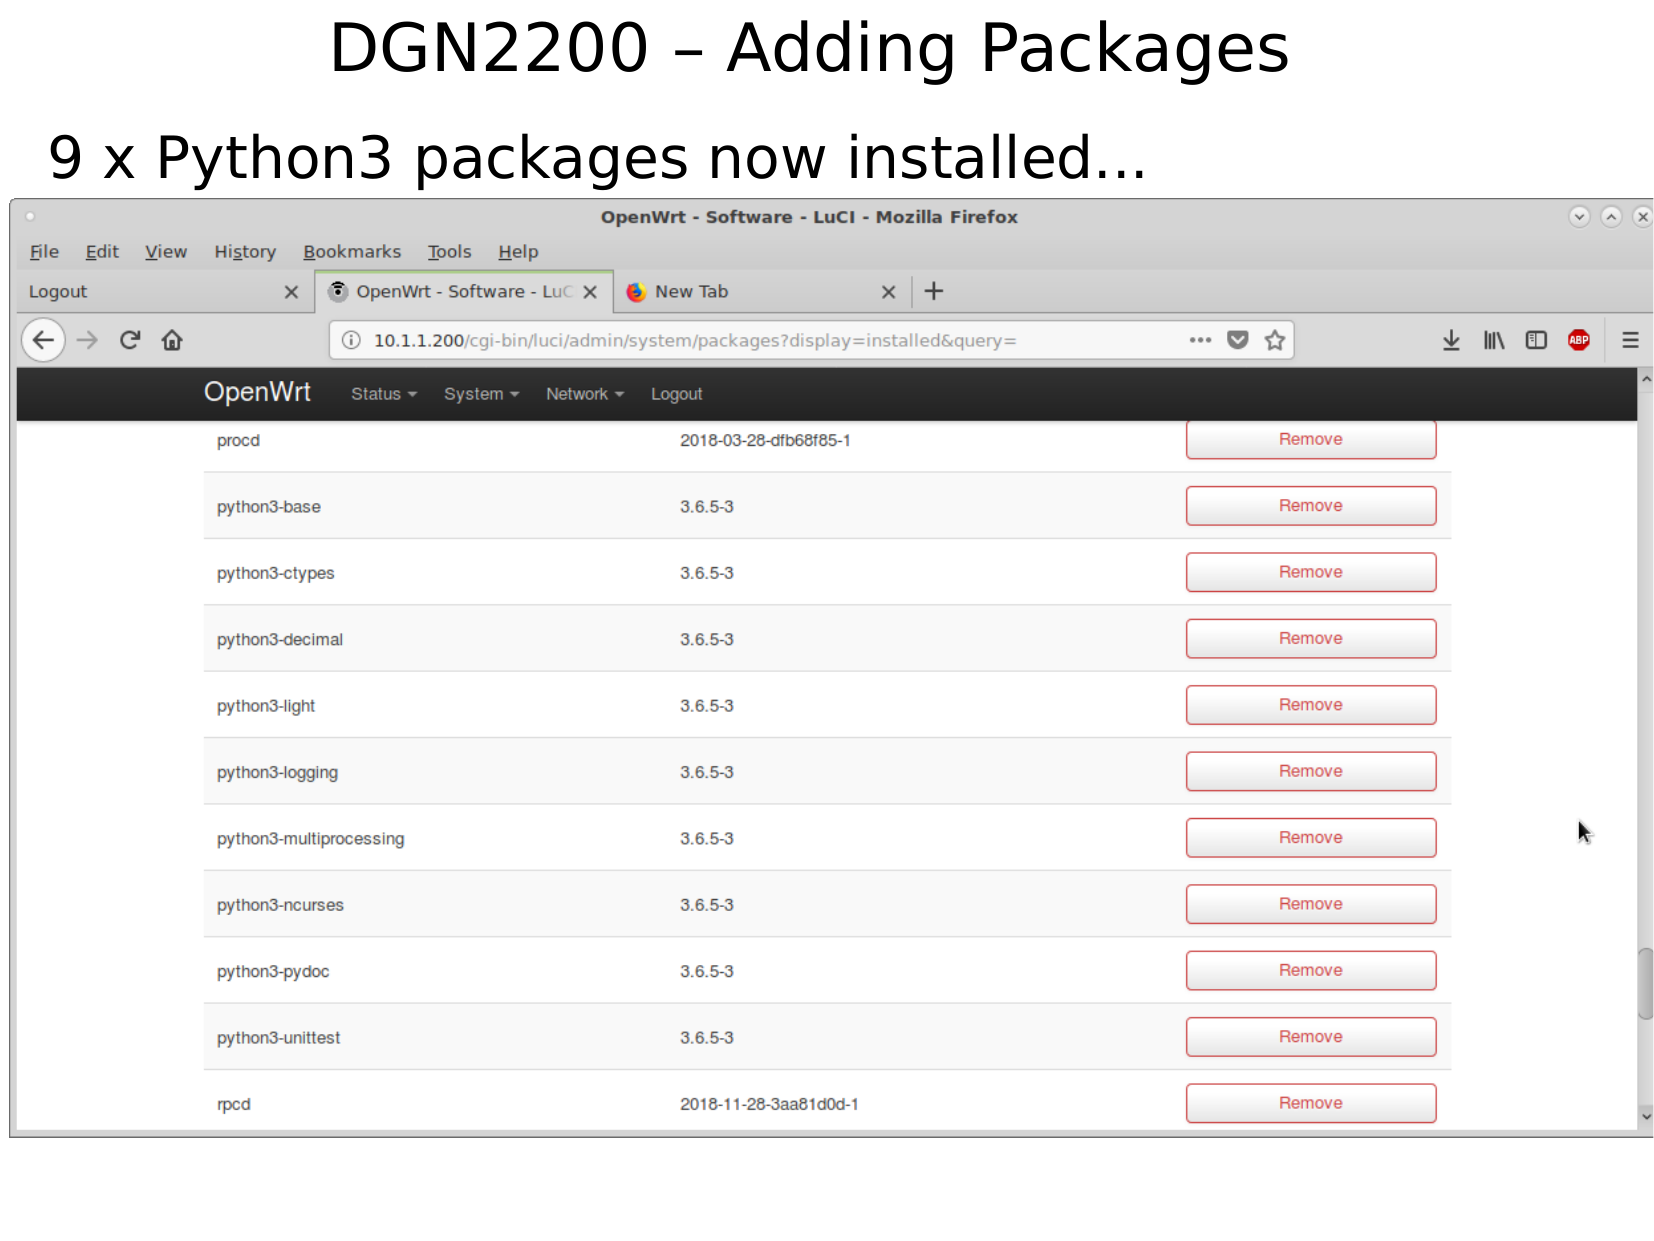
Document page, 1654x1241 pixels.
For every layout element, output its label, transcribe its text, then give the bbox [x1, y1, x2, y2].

text_box 9 x Python3 packages now installed... [47, 118, 1630, 198]
picture [9, 198, 1654, 1138]
title DGN2200 – Adding Packages [0, 0, 1642, 98]
